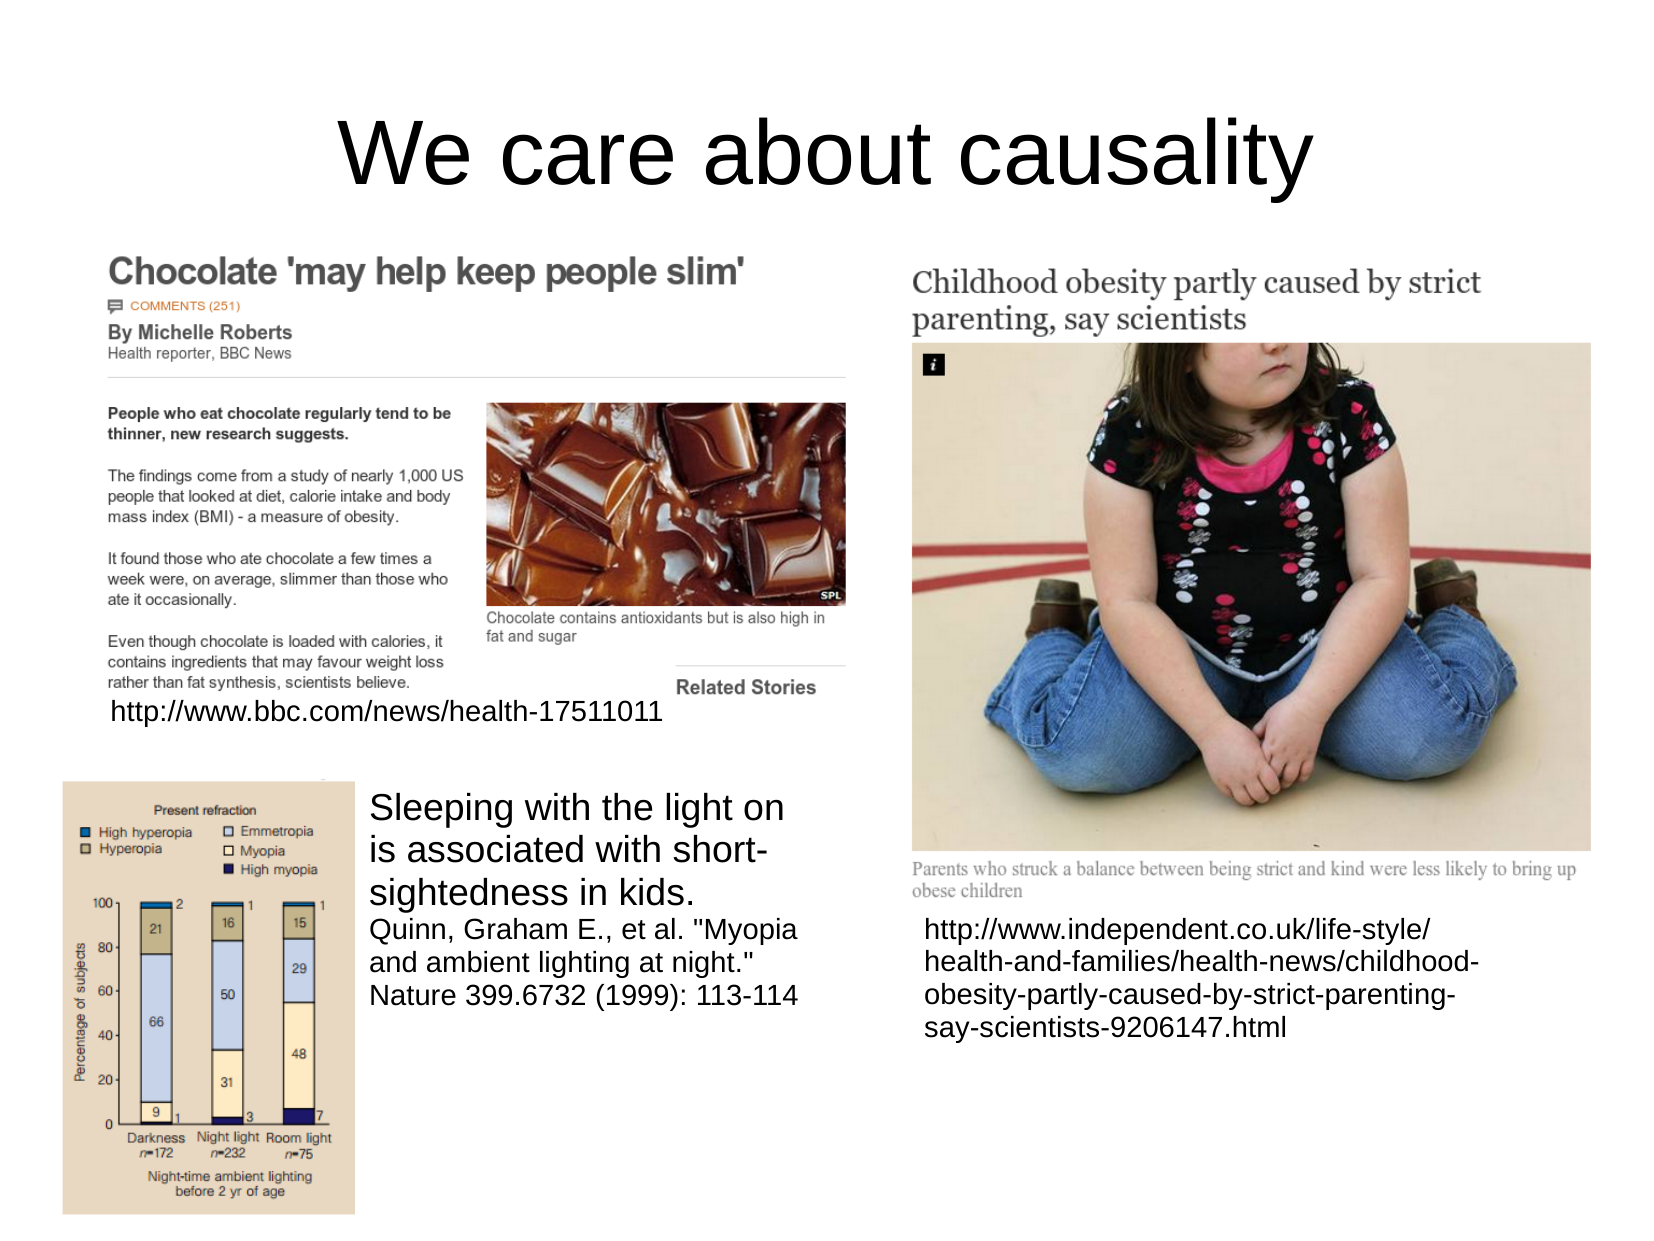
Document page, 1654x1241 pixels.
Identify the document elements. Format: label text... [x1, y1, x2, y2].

text_box http://www.bbc.com/news/health-17511011 [95, 687, 839, 745]
picture [59, 779, 355, 1217]
title We care about causality [82, 49, 1571, 257]
text_box Sleeping with the light on is associated with short-sightedness in kids. Quinn, Graham E., et al. "Myopia and ambient lighting at night." Nature 399.6732 (1999): 113-114 [354, 779, 815, 1052]
picture [889, 259, 1619, 918]
text_box http://www.independent.co.uk/life-style/health-and-families/health-news/childhood-obesity-partly-caused-by-strict-parenting-say-scientists-9206147.html [909, 905, 1524, 1052]
picture [69, 236, 863, 704]
